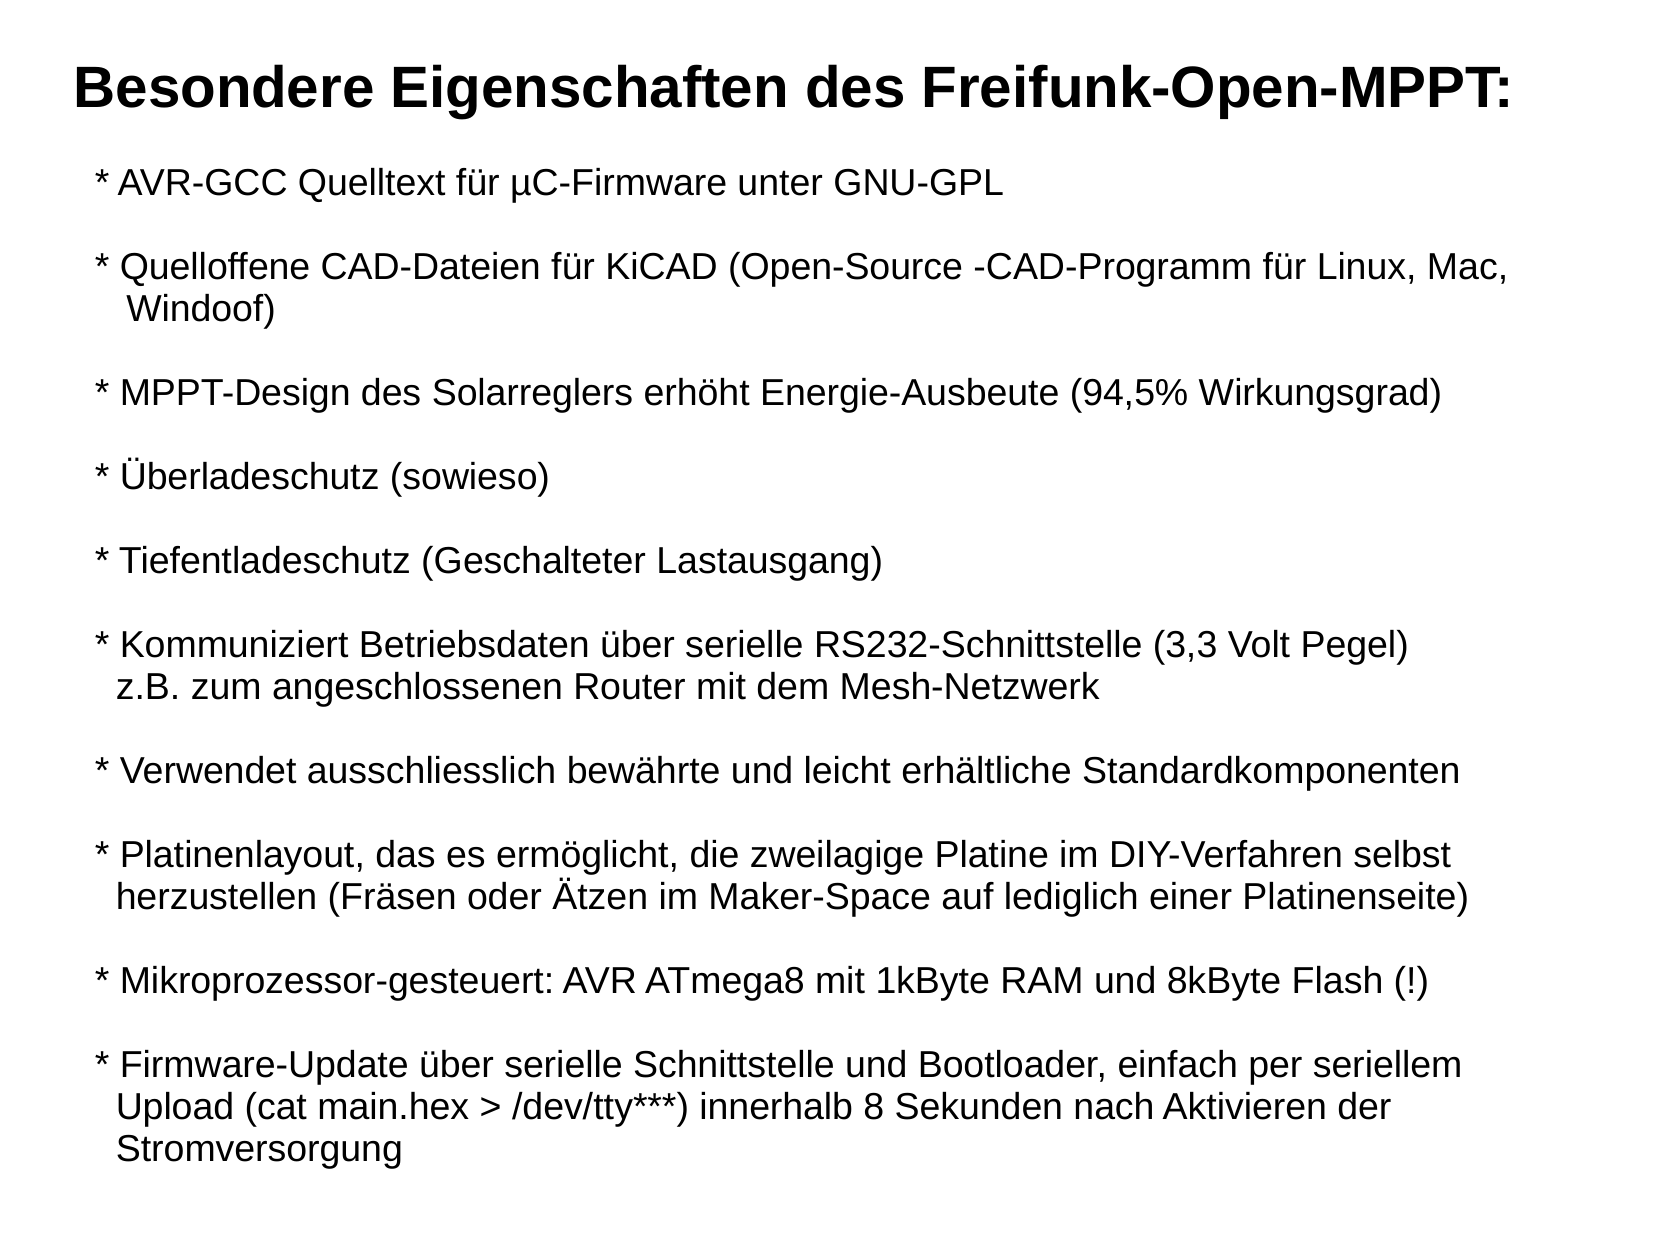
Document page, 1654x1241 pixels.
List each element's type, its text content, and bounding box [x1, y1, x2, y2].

text_box Besondere Eigenschaften des Freifunk-Open-MPPT: * AVR-GCC Quelltext für µC-Firmware unter GNU-GPL * Quelloffene CAD-Dateien für KiCAD (Open-Source -CAD-Programm für Linux, Mac, Windoof) * MPPT-Design des Solarreglers erhöht Energie-Ausbeute (94,5% Wirkungsgrad) * Überladeschutz (sowieso) * Tiefentladeschutz (Geschalteter Lastausgang) * Kommuniziert Betriebsdaten über serielle RS232-Schnittstelle (3,3 Volt Pegel) z.B. zum angeschlossenen Router mit dem Mesh-Netzwerk * Verwendet ausschliesslich bewährte und leicht erhältliche Standardkomponenten * Platinenlayout, das es ermöglicht, die zweilagige Platine im DIY-Verfahren selbst herzustellen (Fräsen oder Ätzen im Maker-Space auf lediglich einer Platinenseite) * Mikroprozessor-gesteuert: AVR ATmega8 mit 1kByte RAM und 8kByte Flash (!) * Firmware-Update über serielle Schnittstelle und Bootloader, einfach per seriellem Upload (cat main.hex > /dev/tty***) innerhalb 8 Sekunden nach Aktivieren der Stromversorgung [59, 47, 1583, 1219]
